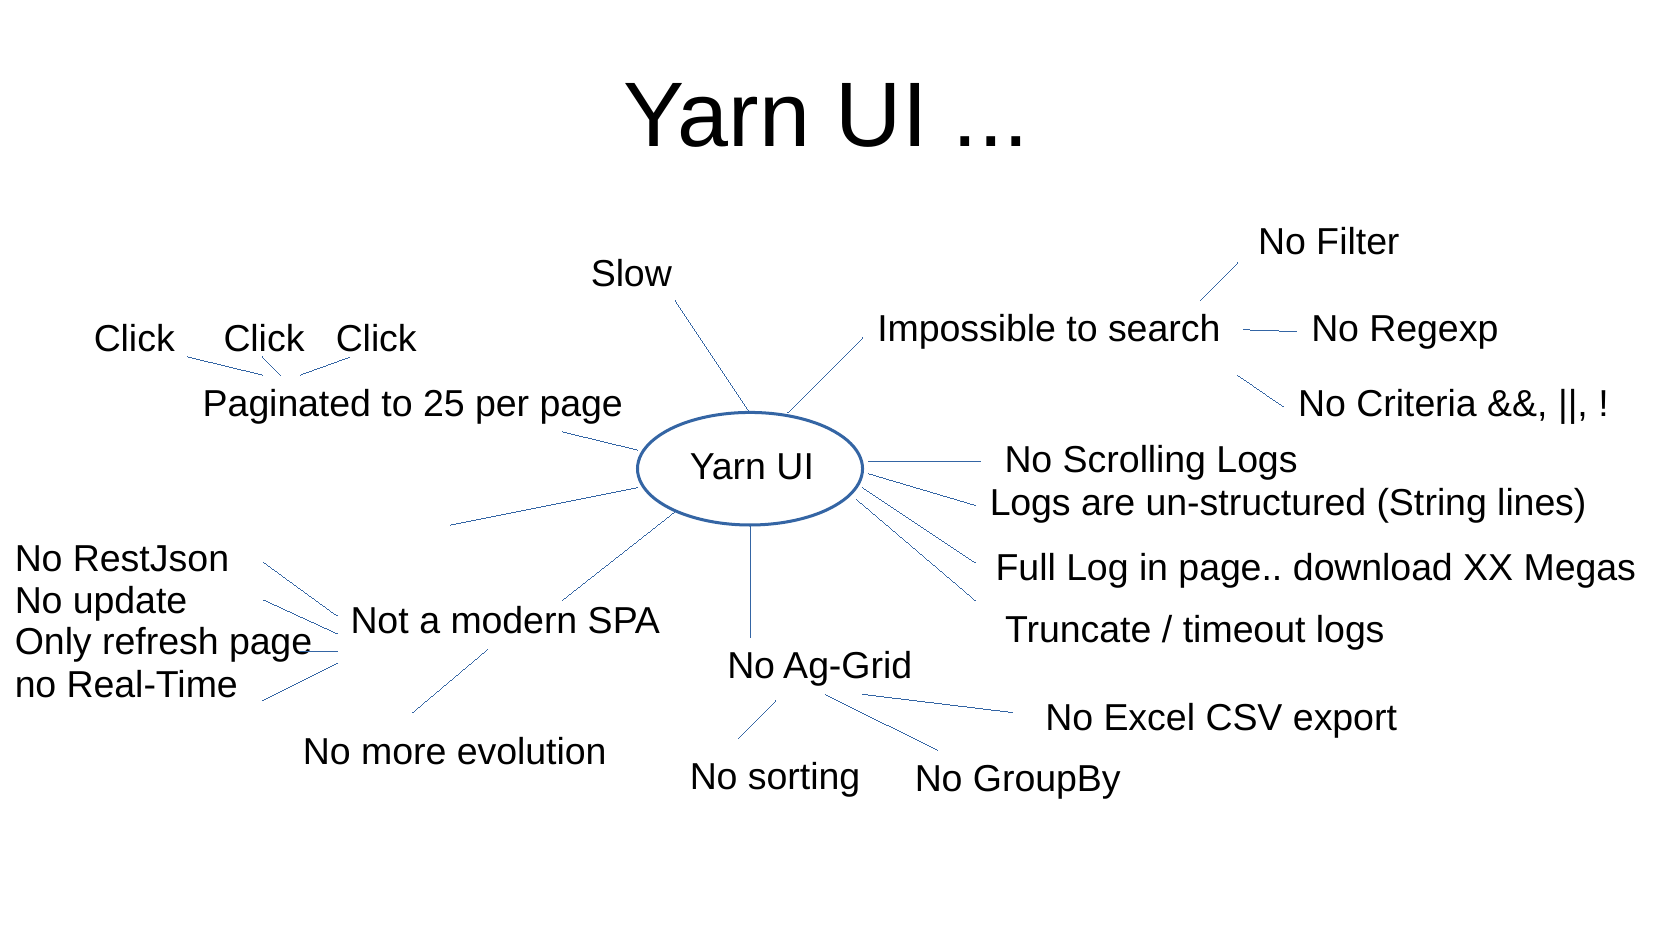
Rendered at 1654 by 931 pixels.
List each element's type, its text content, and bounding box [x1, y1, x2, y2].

text_box No Scrolling Logs [989, 430, 1313, 474]
text_box Not a modern SPA [335, 592, 676, 650]
text_box No more evolution [288, 723, 622, 780]
text_box No RestJson No update Only refresh page no Real-Time [0, 529, 328, 713]
text_box Click [321, 310, 432, 368]
text_box No Regexp [1296, 300, 1514, 357]
text_box Click [78, 310, 190, 368]
text_box Full Log in page.. download XX Megas [980, 538, 1652, 596]
text_box No GroupBy [900, 750, 1136, 807]
text_box No Ag-Grid [712, 637, 928, 695]
text_box No Excel CSV export [1030, 689, 1413, 746]
title Yarn UI ... [82, 37, 1571, 193]
text_box Yarn UI [675, 438, 829, 495]
text_box Truncate / timeout logs [990, 601, 1400, 659]
text_box Paginated to 25 per page [187, 375, 638, 432]
text_box No sorting [675, 747, 876, 805]
text_box No Filter [1243, 213, 1415, 271]
text_box No Criteria &&, ||, ! [1283, 375, 1625, 432]
text_box Click [208, 310, 320, 368]
text_box Logs are un-structured (String lines) [975, 474, 1602, 531]
text_box Slow [576, 244, 687, 302]
text_box Impossible to search [862, 300, 1236, 357]
